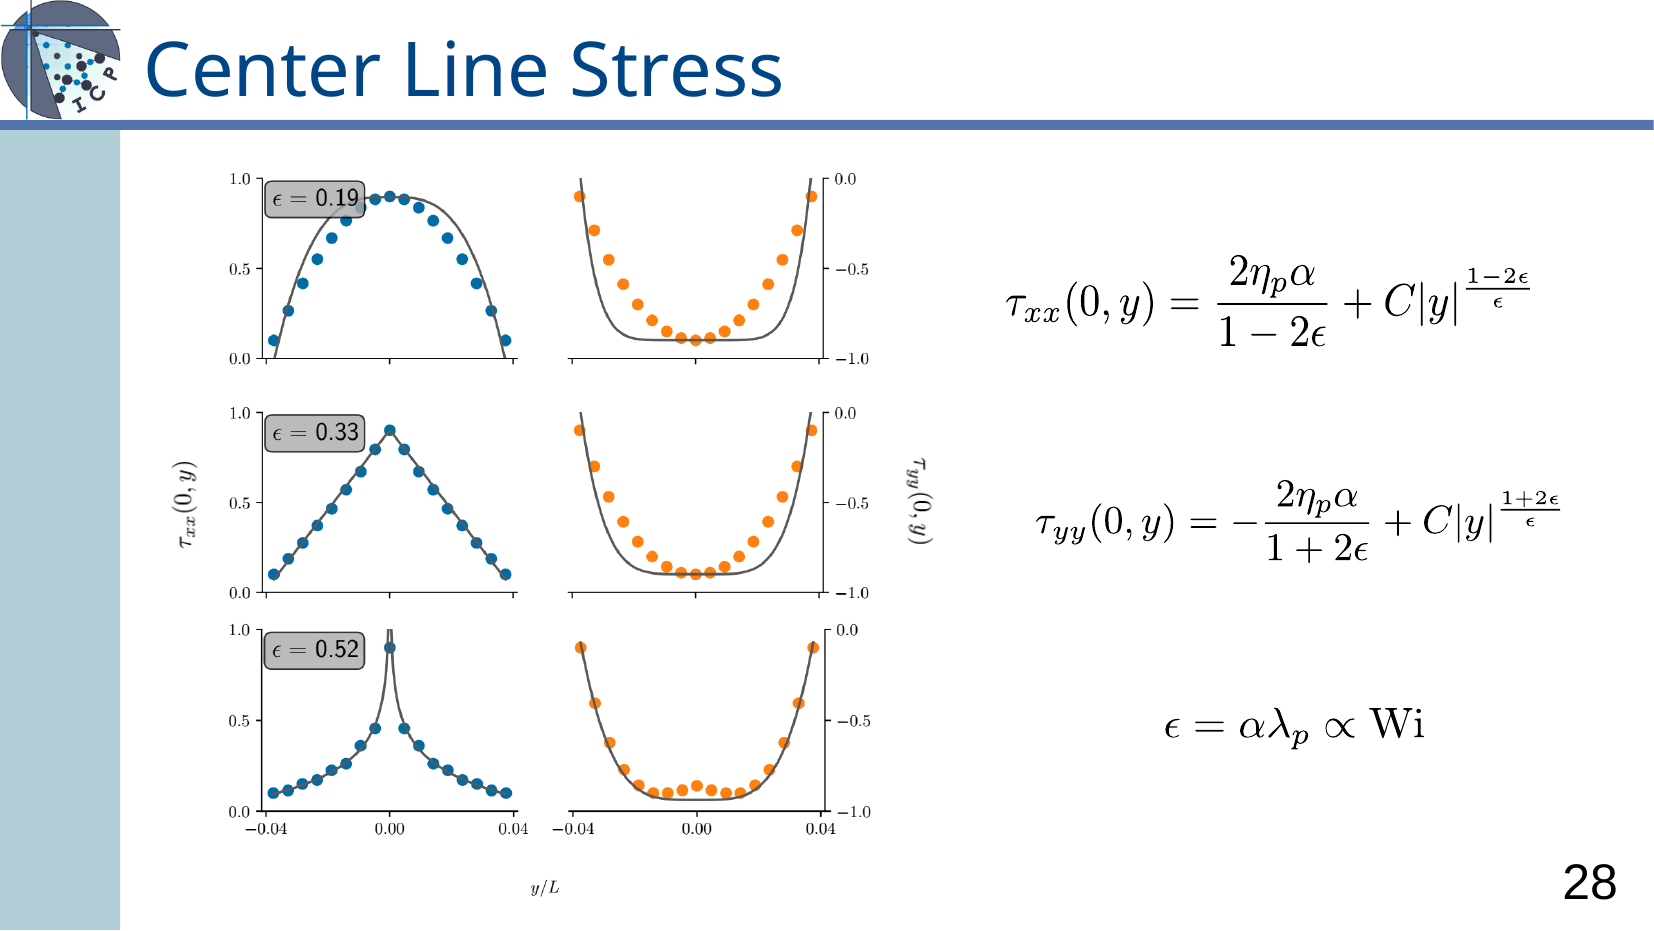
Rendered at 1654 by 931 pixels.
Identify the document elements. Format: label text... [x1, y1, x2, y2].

picture [893, 449, 946, 555]
picture [218, 148, 894, 908]
text_box [1035, 479, 1561, 564]
text_box [1005, 254, 1531, 350]
text_box [1163, 707, 1426, 750]
picture [162, 449, 211, 558]
title Center Line Stress [135, 0, 1636, 121]
picture [0, 0, 121, 120]
